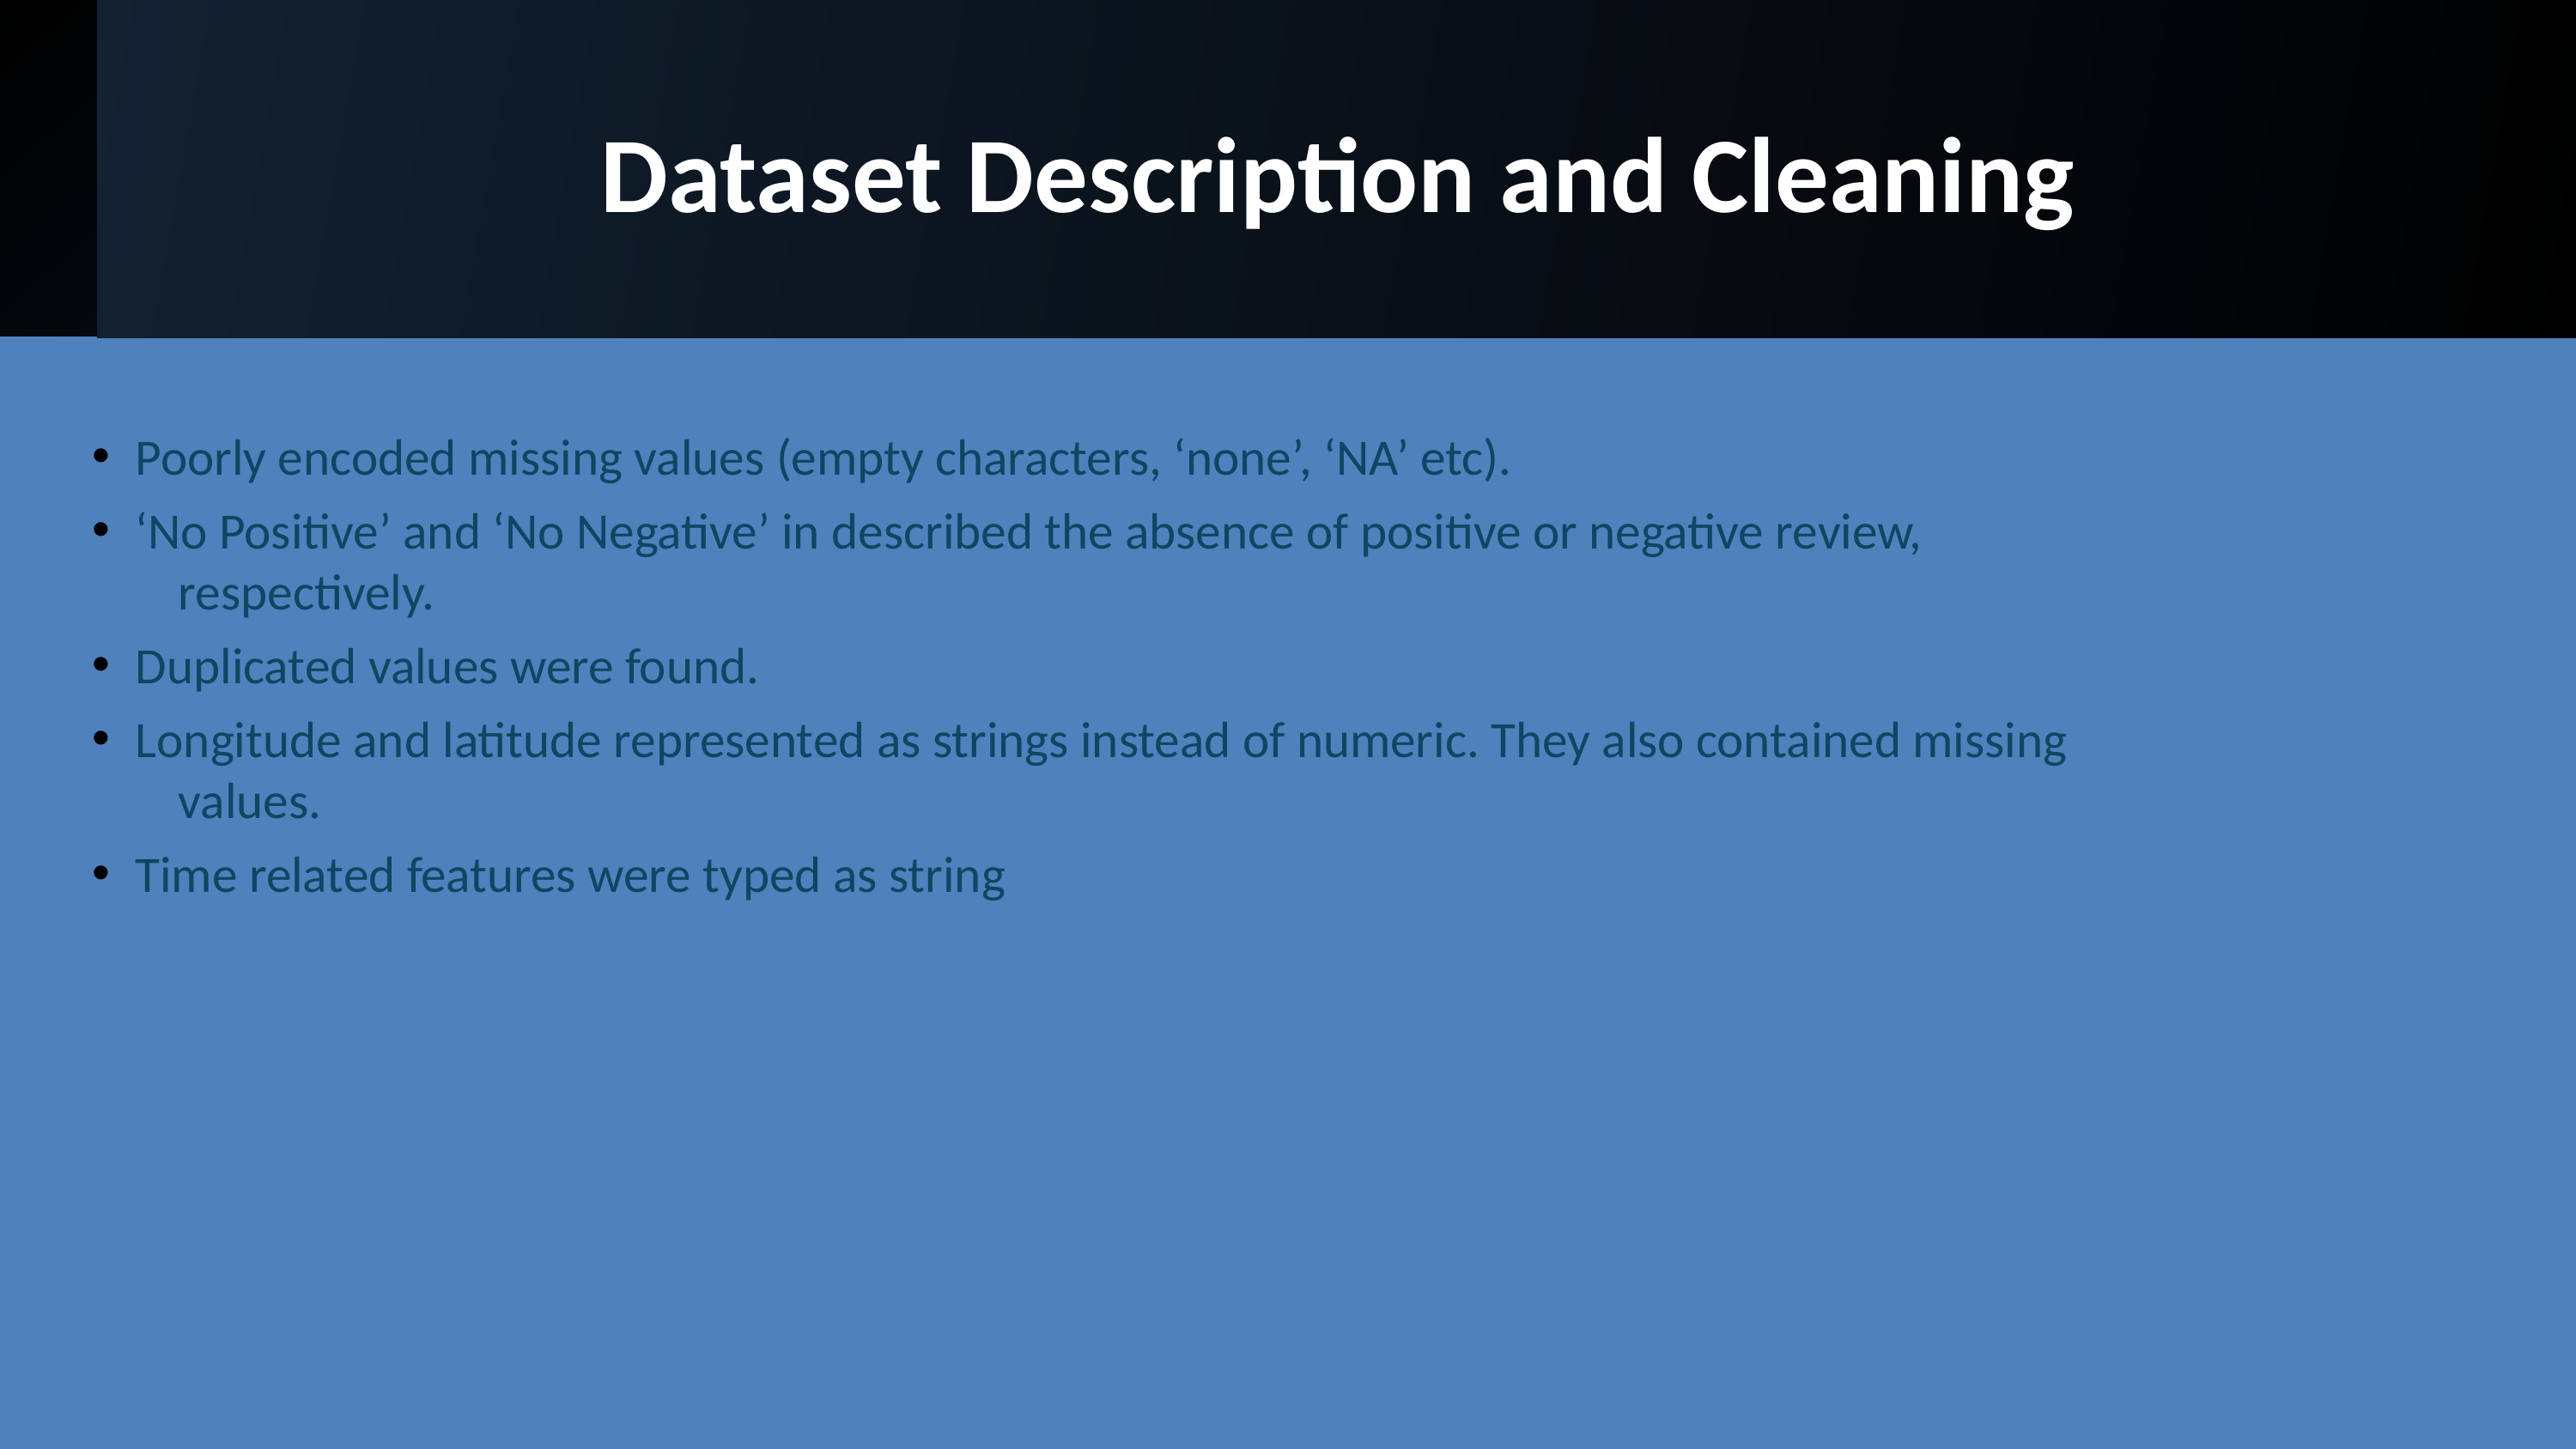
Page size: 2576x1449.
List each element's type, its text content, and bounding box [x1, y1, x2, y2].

list Poorly encoded missing values (empty characters, ‘none’, ‘NA’ etc). ‘No Positive’ and ‘No Negative’ in described the absence of positive or negative review, respectively. Duplicated values were found. Longitude and latitude represented as strings instead of numeric. They also contained missing values. Time related features were typed as string [79, 417, 2174, 913]
text_box [0, 0, 2576, 1449]
title Dataset Description and Cleaning [79, 45, 2576, 294]
